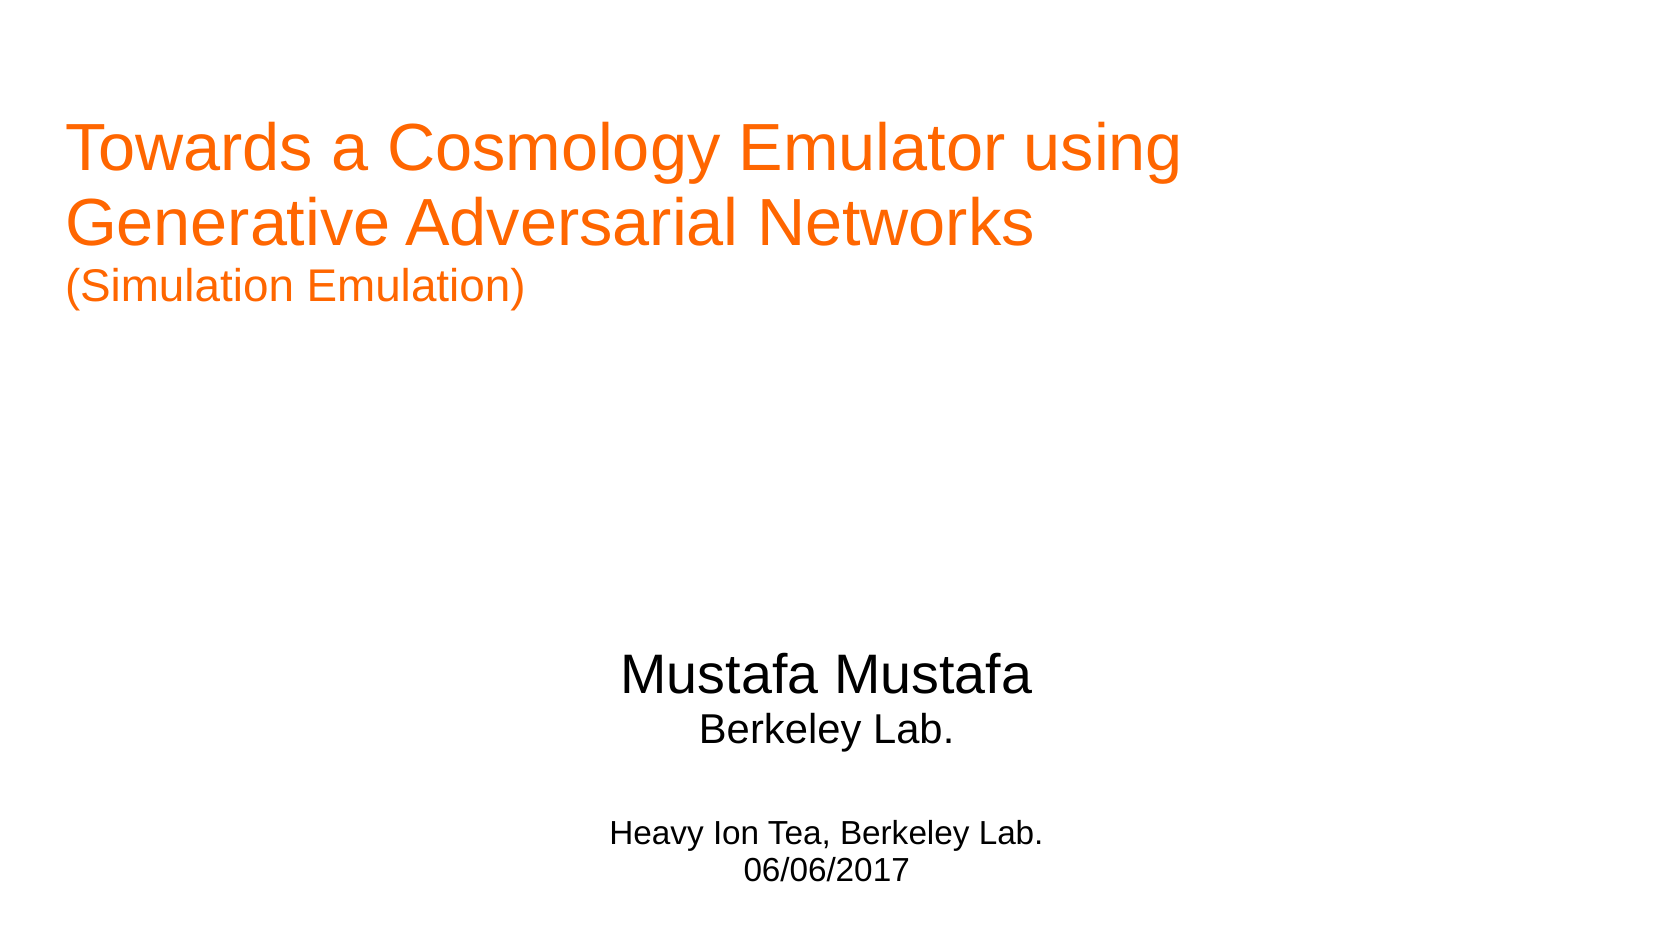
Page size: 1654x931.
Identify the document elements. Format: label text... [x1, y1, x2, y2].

subtitle Mustafa Mustafa Berkeley Lab. Heavy Ion Tea, Berkeley Lab. 06/06/2017 [82, 371, 1571, 912]
title Towards a Cosmology Emulator using Generative Adversarial Networks (Simulation Emulation) [64, 99, 1591, 322]
